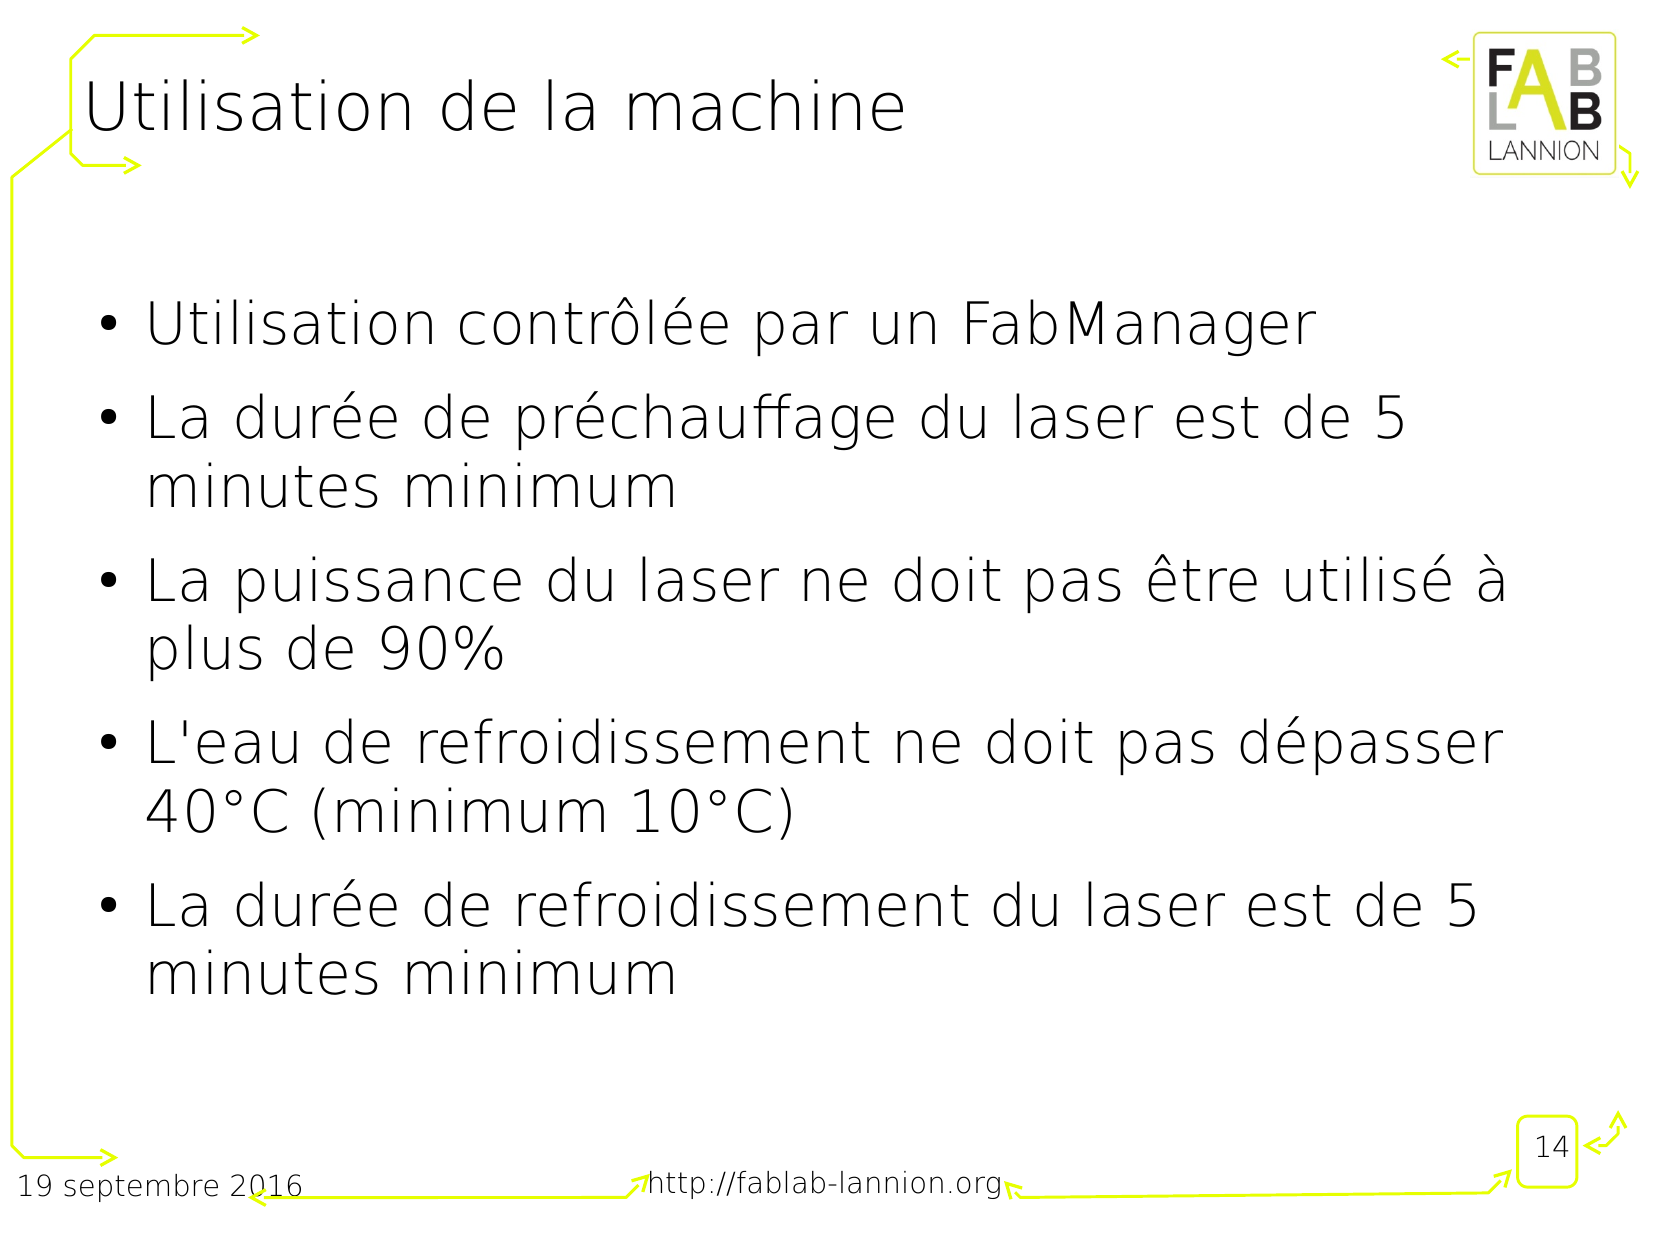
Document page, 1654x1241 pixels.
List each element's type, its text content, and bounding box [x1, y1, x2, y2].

title Utilisation de la machine [82, 49, 1441, 166]
picture [1470, 29, 1619, 178]
list Utilisation contrôlée par un FabManager La durée de préchauffage du laser est de 5 minutes minimum La puissance du laser ne doit pas être utilisé à plus de 90% L'eau de refroidissement ne doit pas dépasser 40°C (minimum 10°C) La durée de refroidissement du laser est de 5 minutes minimum [82, 290, 1571, 1010]
